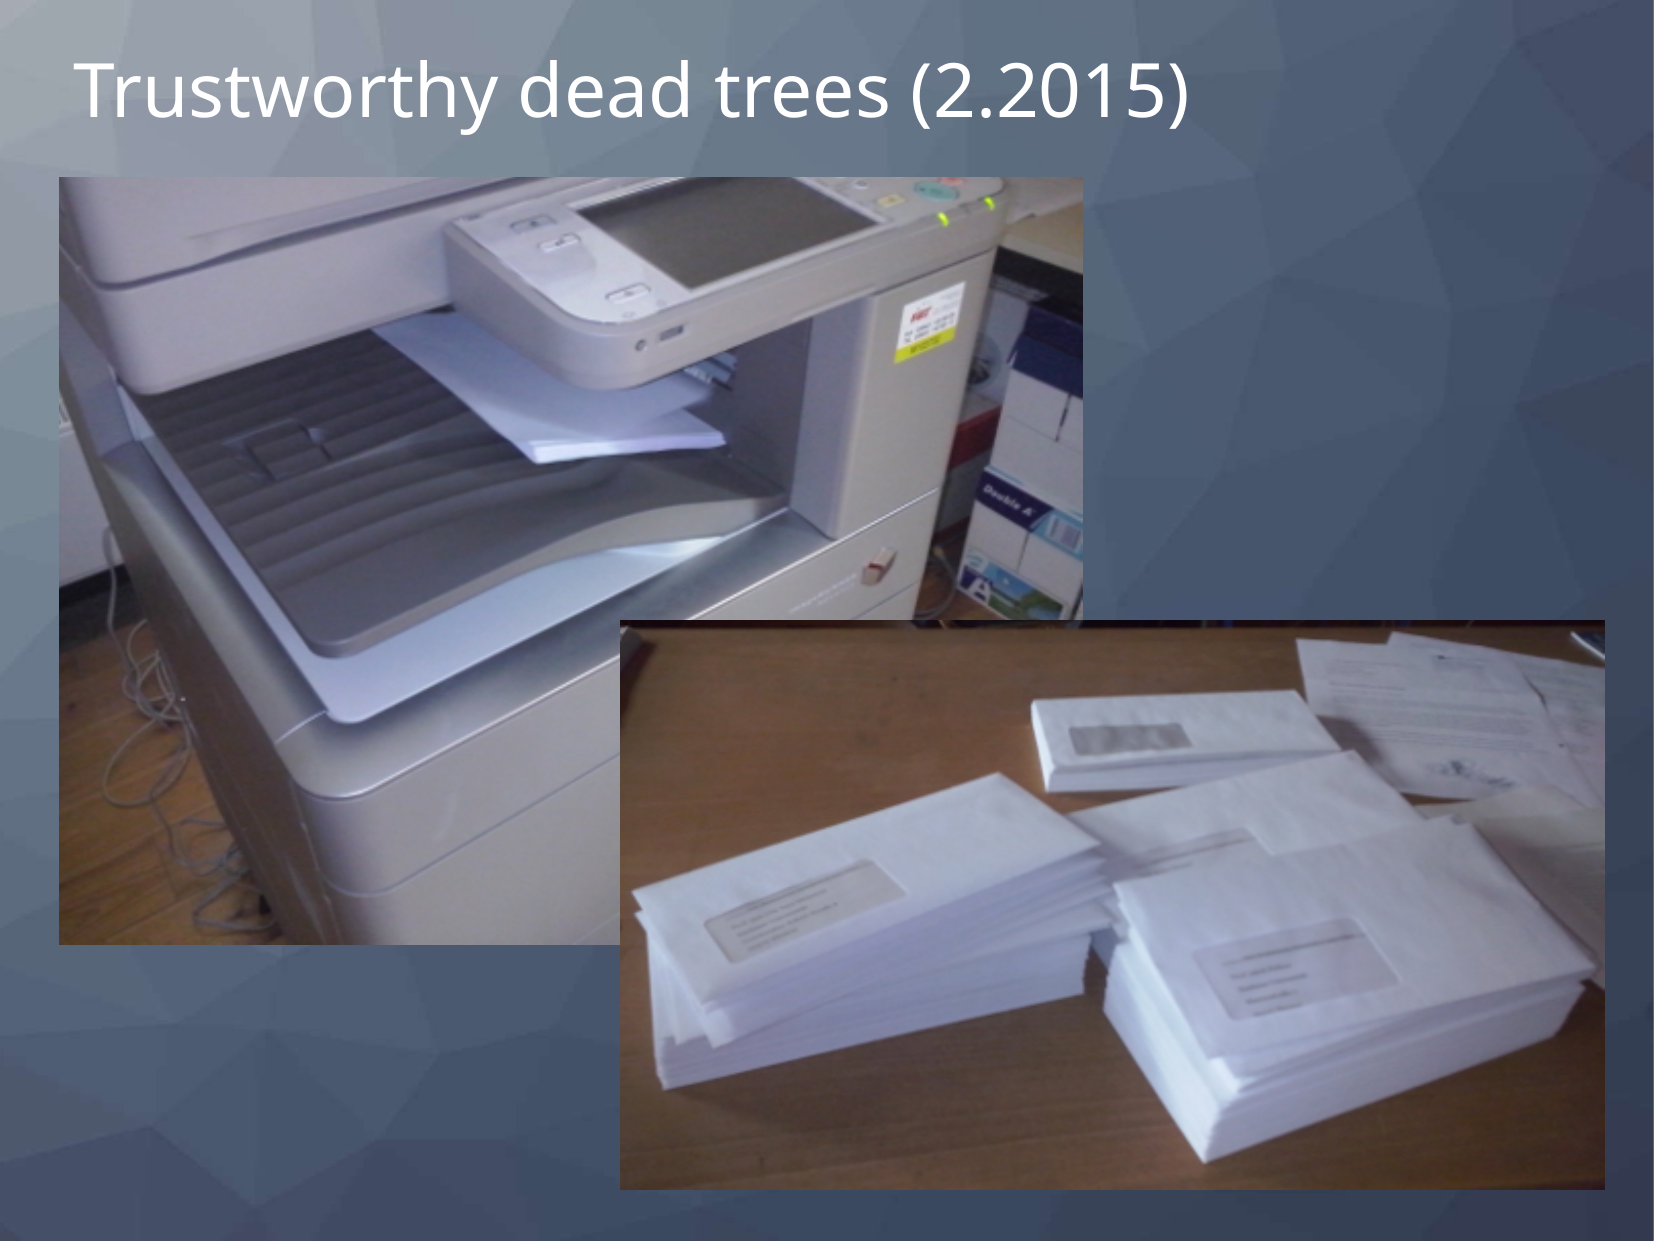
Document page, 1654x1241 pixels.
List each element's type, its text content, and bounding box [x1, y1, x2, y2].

picture [0, 0, 1654, 1241]
text_box Trustworthy dead trees (2.2015) [59, 29, 1565, 139]
